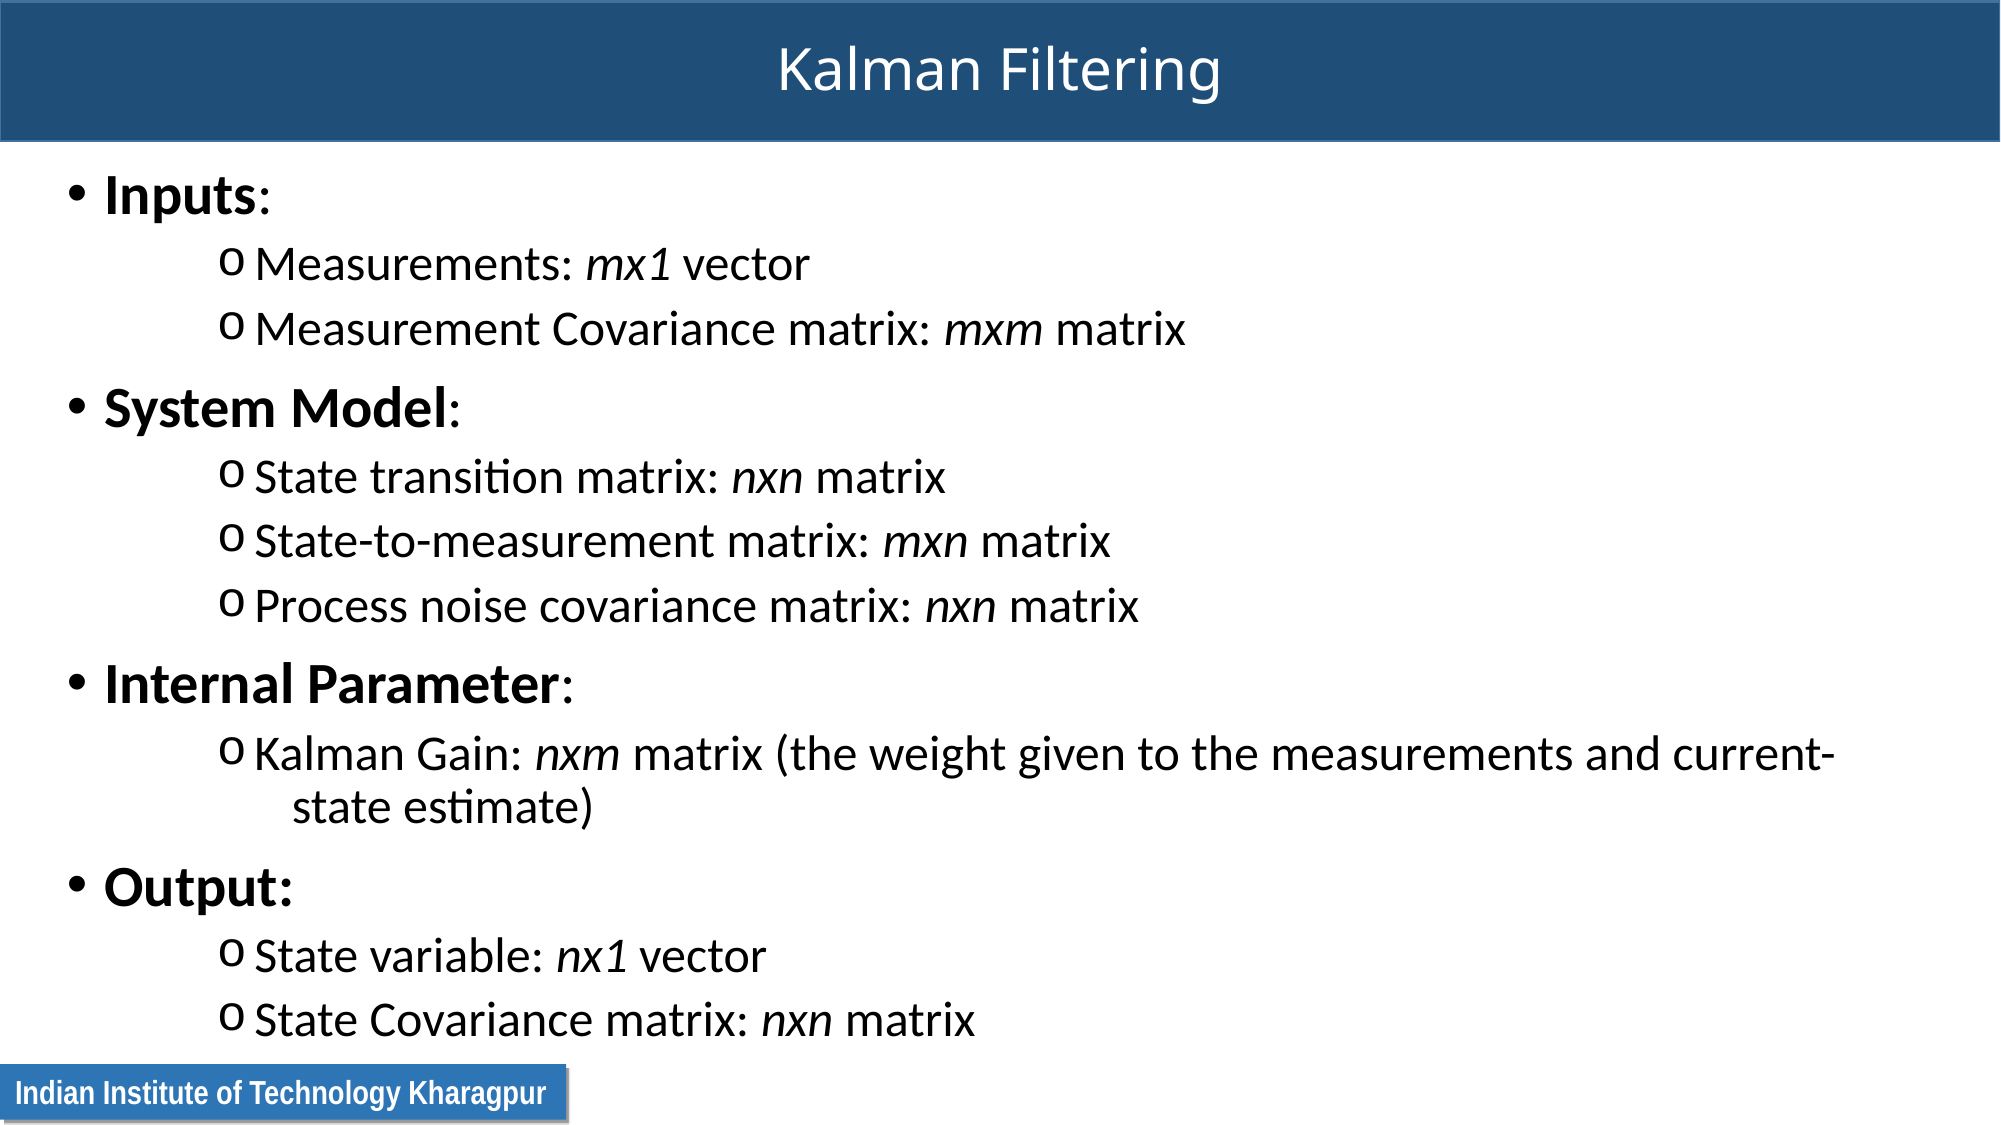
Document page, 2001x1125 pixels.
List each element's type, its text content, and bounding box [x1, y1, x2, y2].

title Kalman Filtering [0, 1, 2000, 141]
list Inputs: Measurements: mx1 vector Measurement Covariance matrix: mxm matrix System Model: State transition matrix: nxn matrix State-to-measurement matrix: mxn matrix Process noise covariance matrix: nxn matrix Internal Parameter: Kalman Gain: nxm matrix (the weight given to the measurements and current-state estimate) Output: State variable: nx1 vector State Covariance matrix: nxn matrix [51, 156, 1948, 1083]
